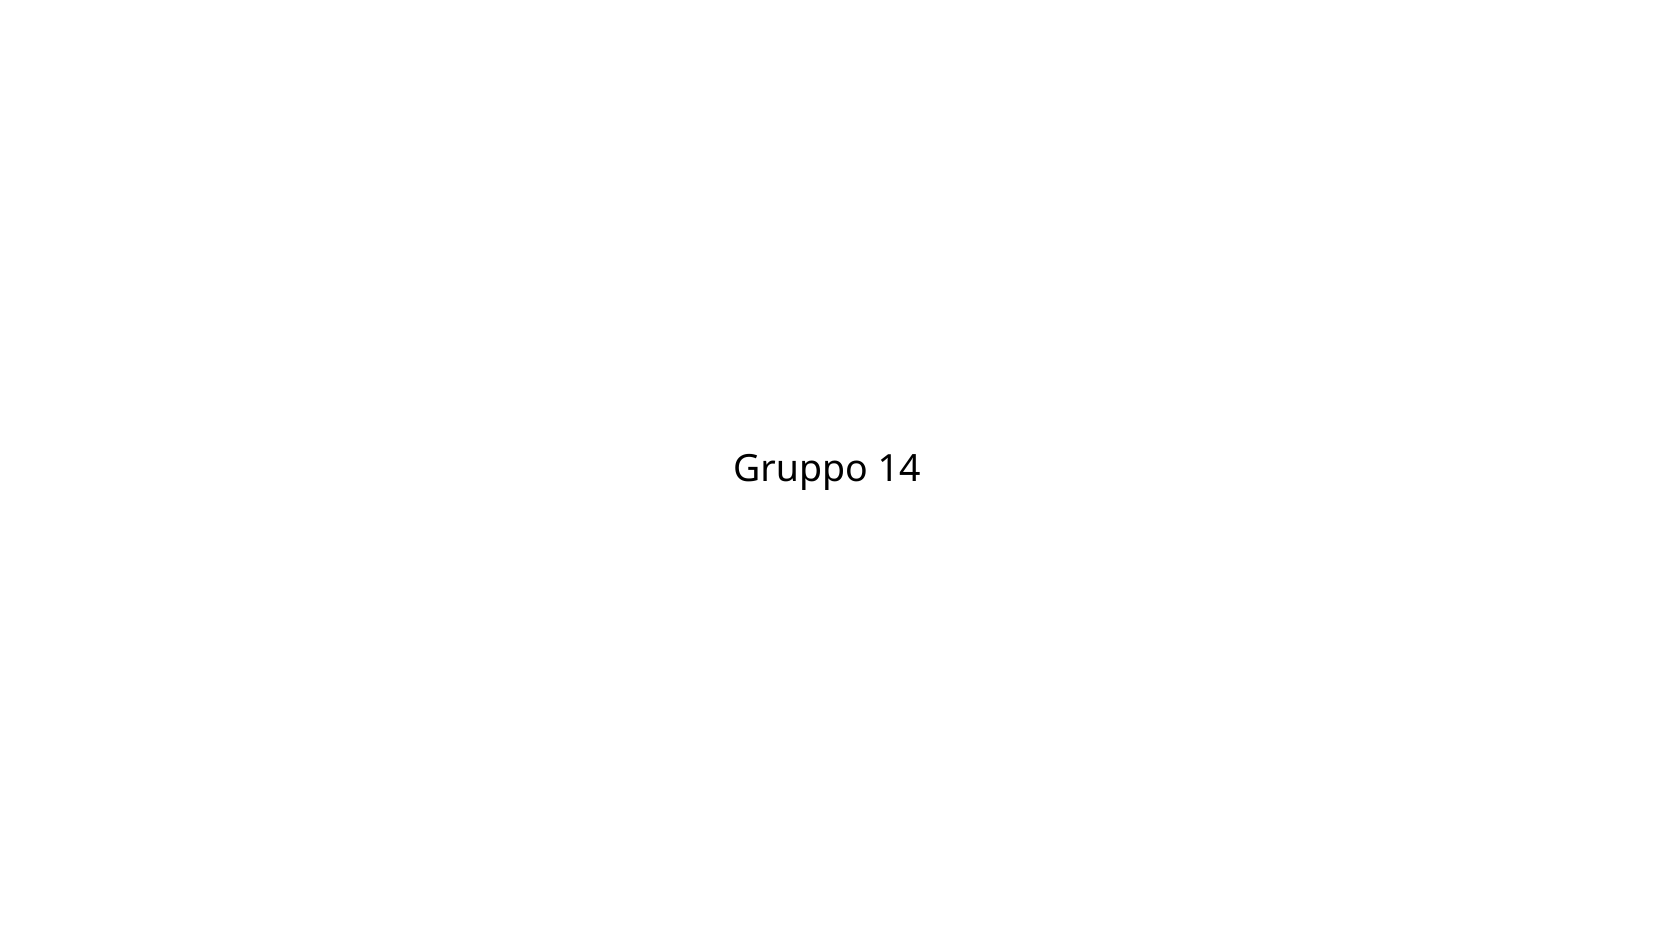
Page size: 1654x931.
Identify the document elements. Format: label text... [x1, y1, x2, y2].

text_box Gruppo 14 [703, 434, 951, 496]
